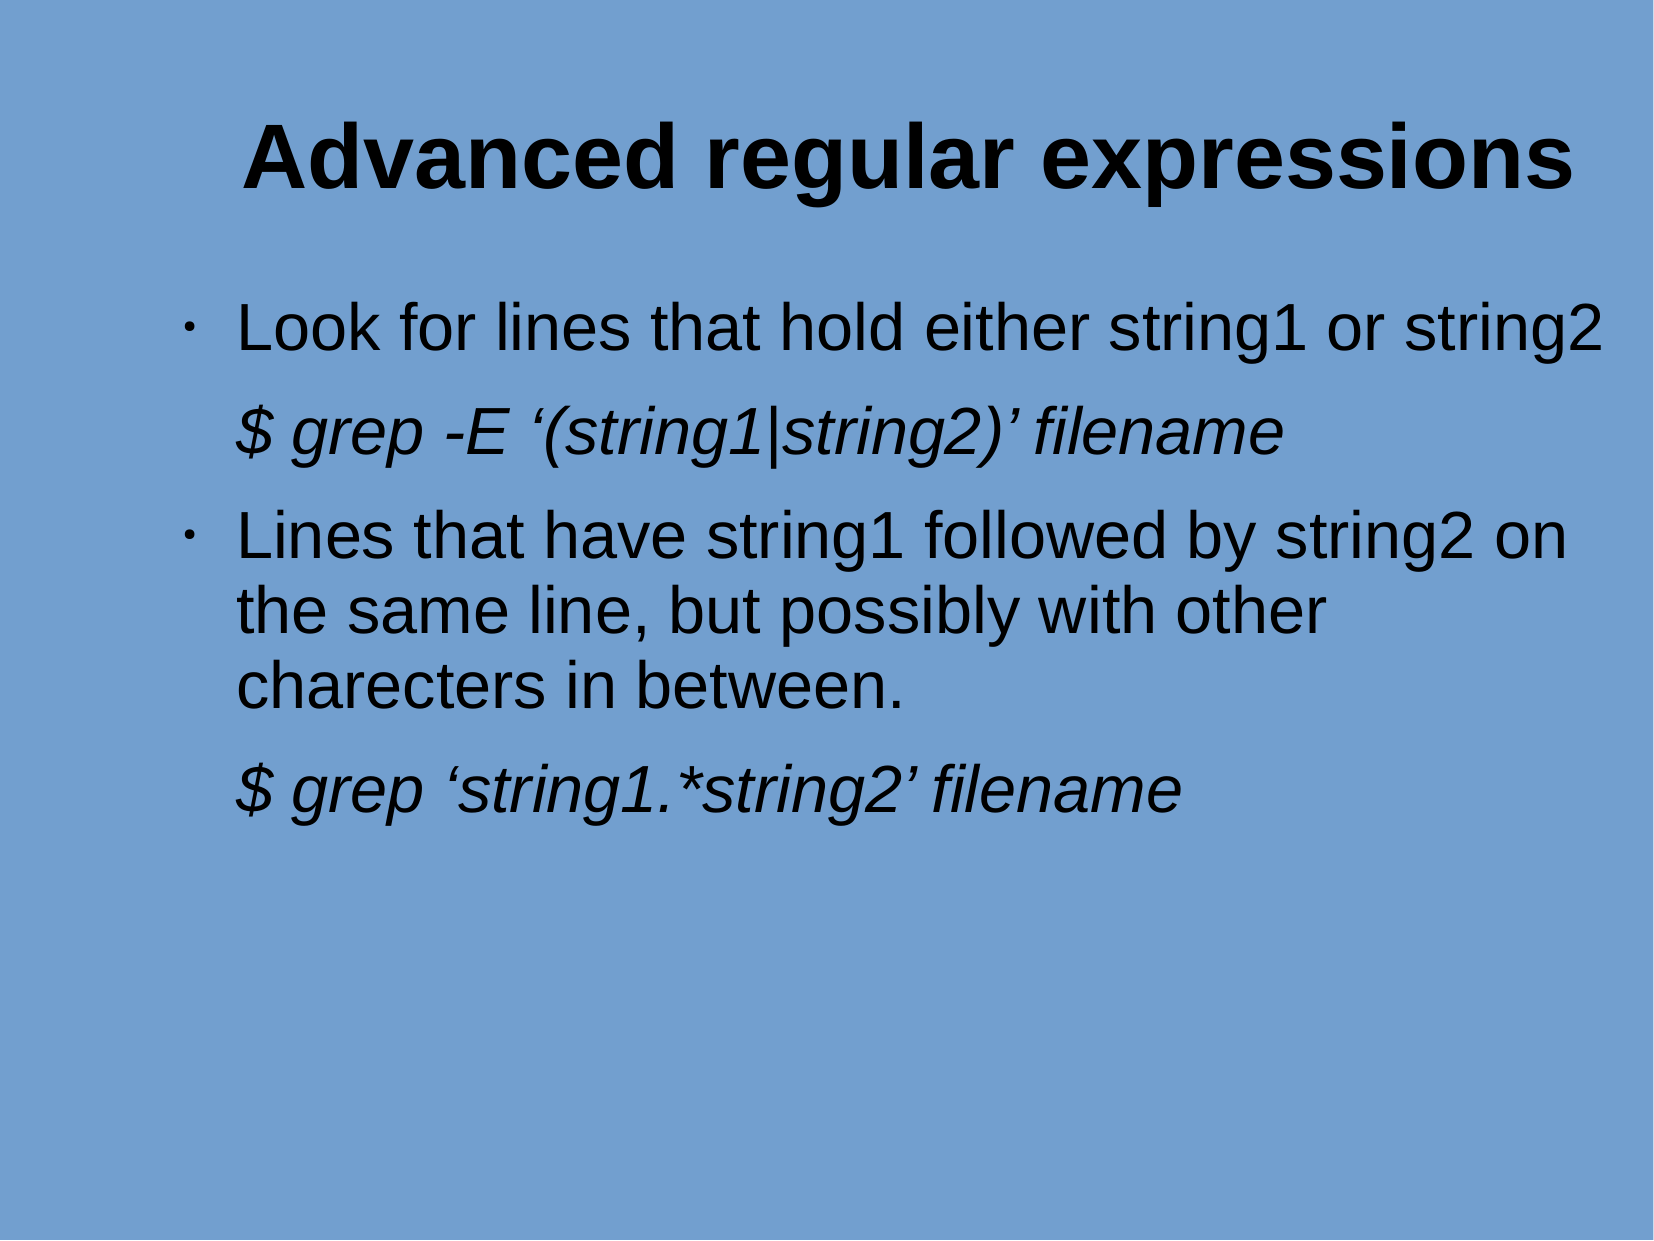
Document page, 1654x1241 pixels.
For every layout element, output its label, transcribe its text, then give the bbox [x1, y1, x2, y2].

title Advanced regular expressions [165, 52, 1654, 260]
list Look for lines that hold either string1 or string2 $ grep -E ‘(string1|string2)’ filename Lines that have string1 followed by string2 on the same line, but possibly with other charecters in between. $ grep ‘string1.*string2’ filename [165, 290, 1654, 1010]
